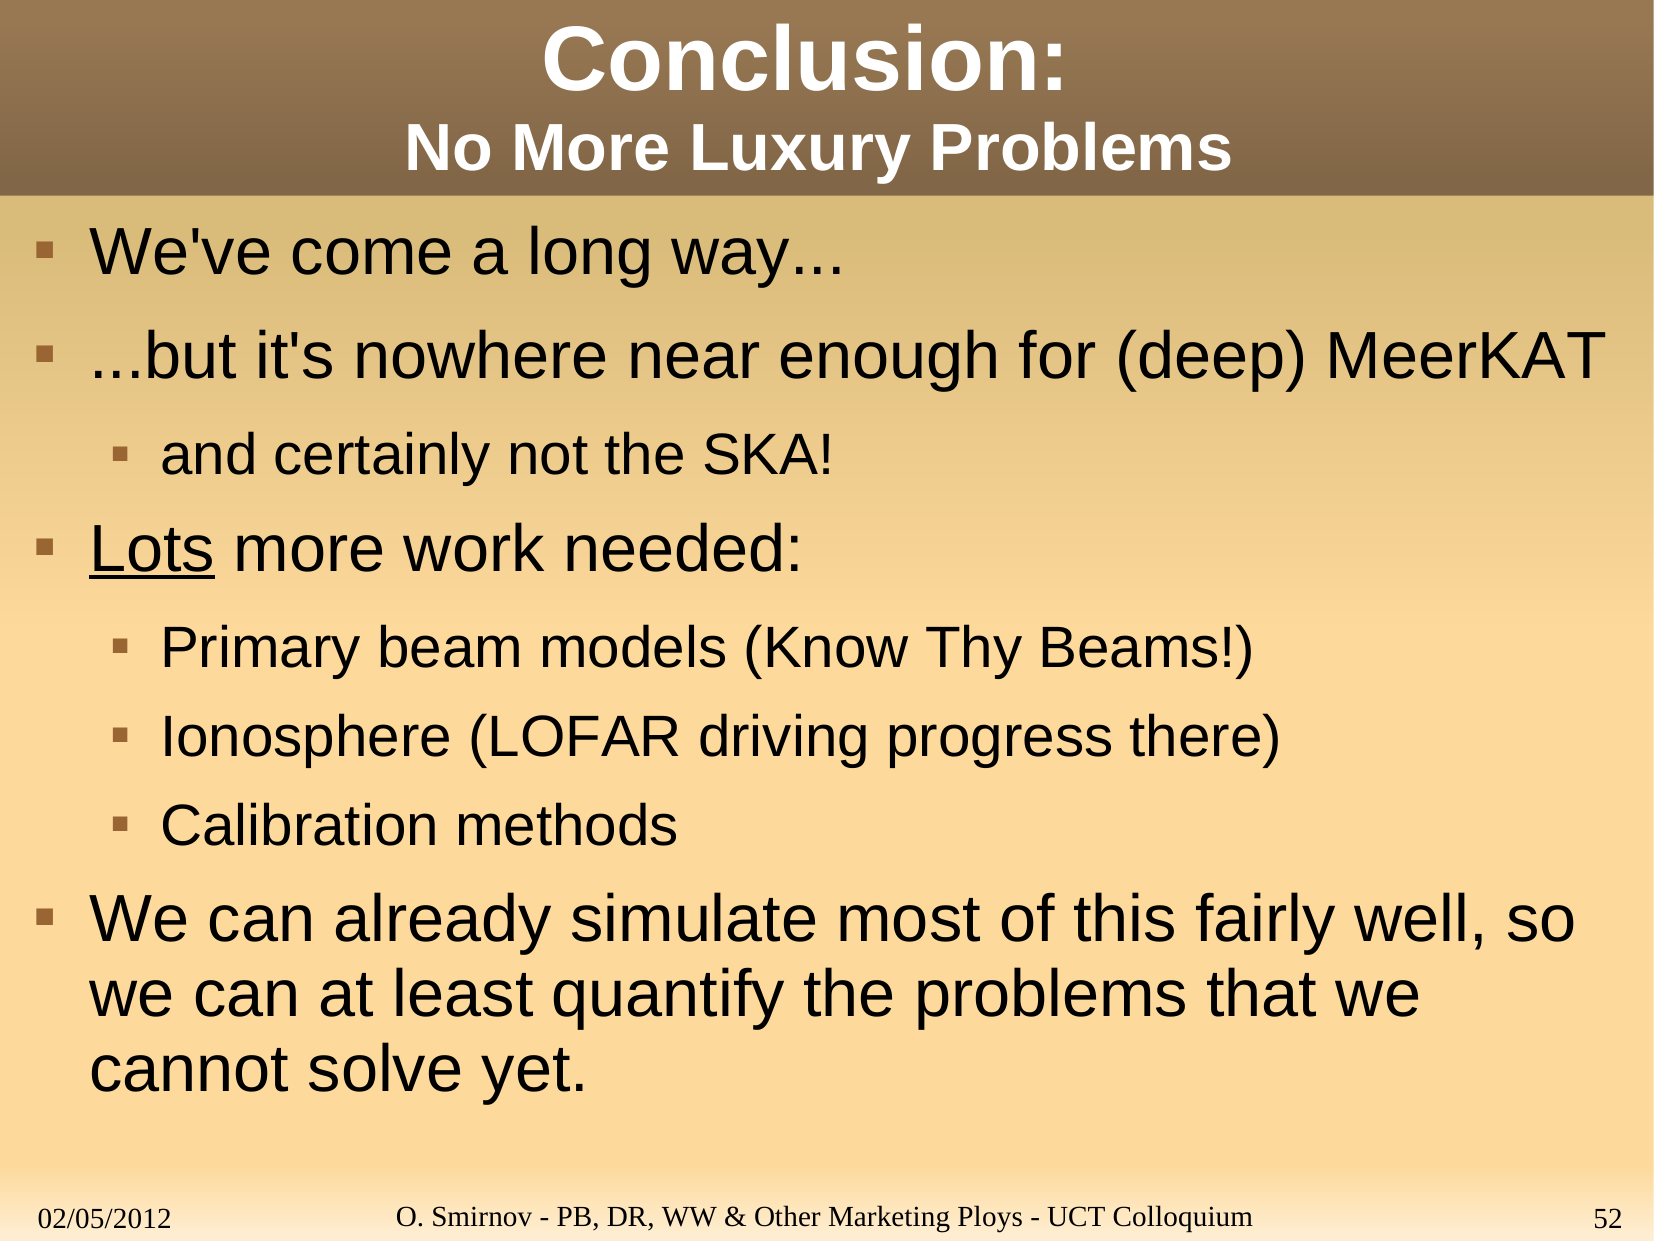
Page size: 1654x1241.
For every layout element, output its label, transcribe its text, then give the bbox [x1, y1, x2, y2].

picture [0, 0, 1654, 1241]
title Conclusion: No More Luxury Problems [75, 0, 1564, 193]
list We've come a long way... ...but it's nowhere near enough for (deep) MeerKAT and certainly not the SKA! Lots more work needed: Primary beam models (Know Thy Beams!) Ionosphere (LOFAR driving progress there) Calibration methods We can already simulate most of this fairly well, so we can at least quantify the problems that we cannot solve yet. [18, 213, 1631, 1201]
